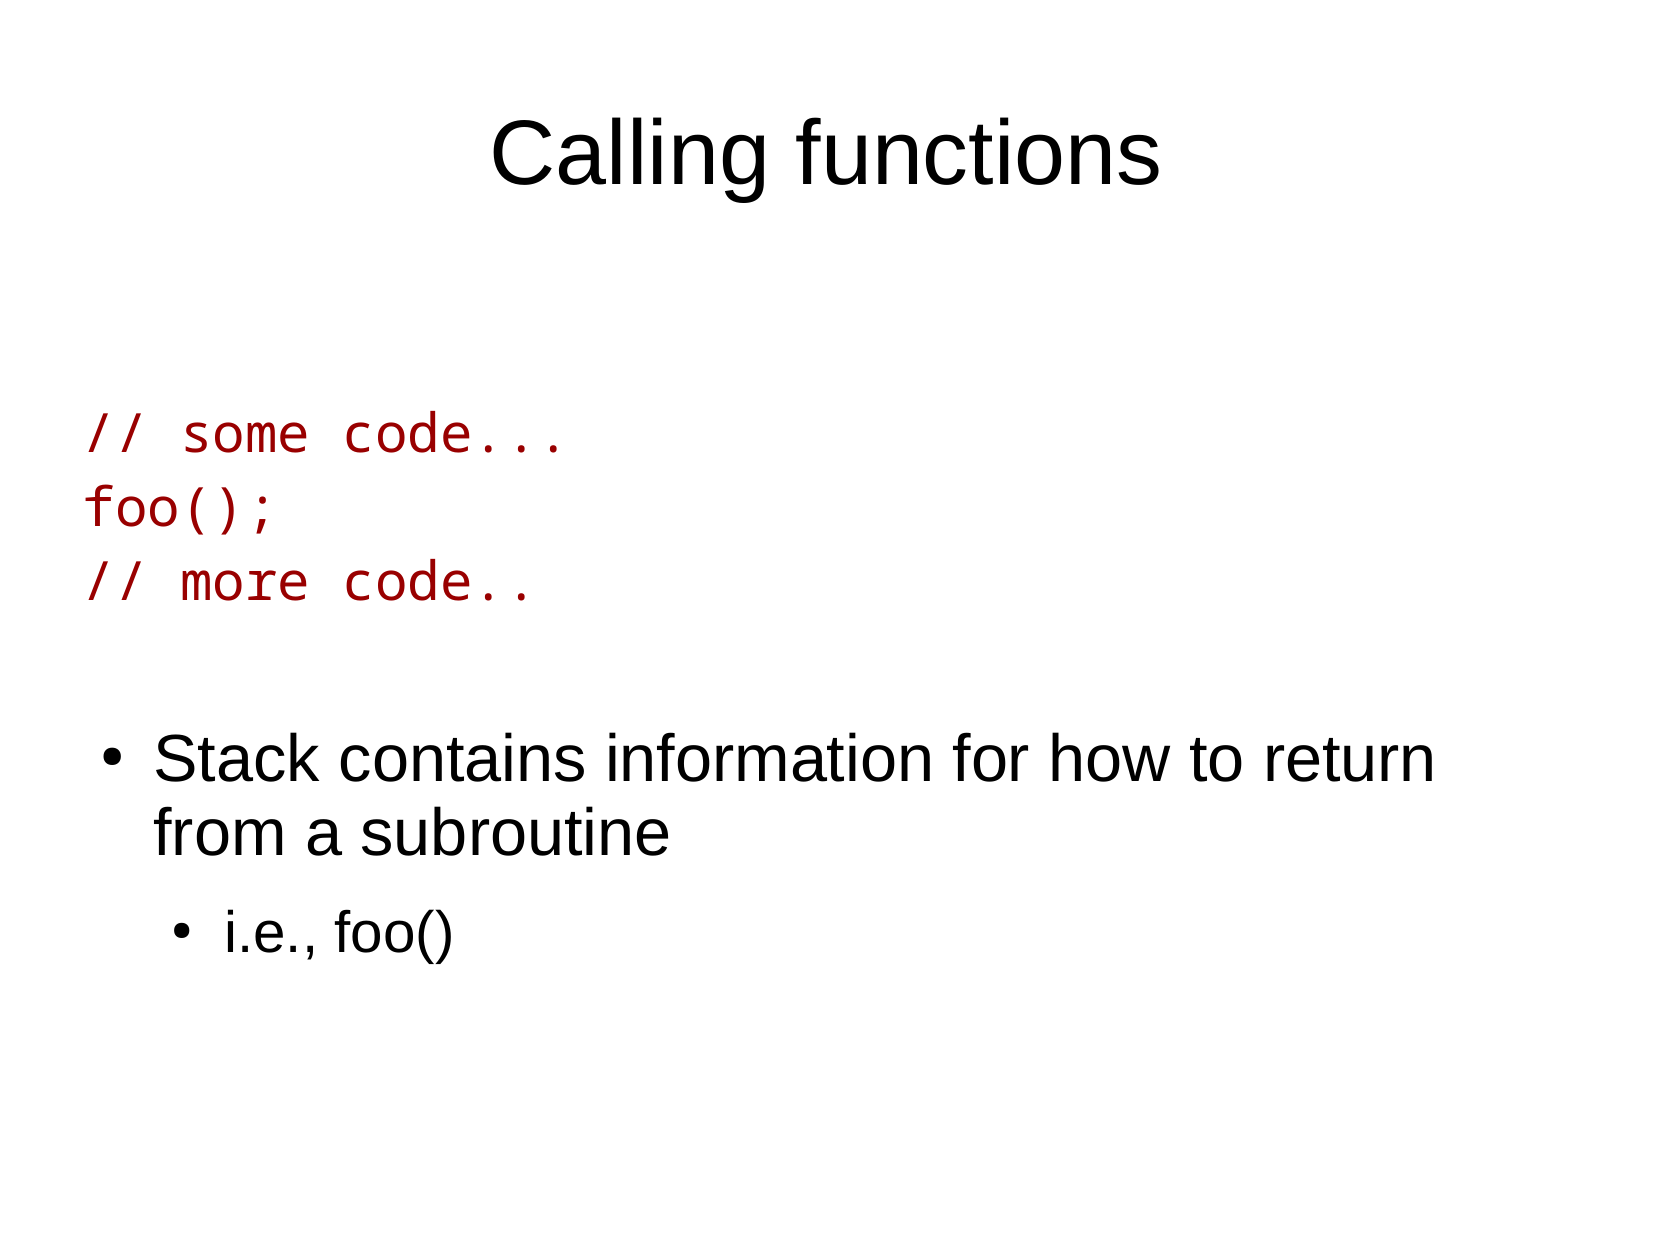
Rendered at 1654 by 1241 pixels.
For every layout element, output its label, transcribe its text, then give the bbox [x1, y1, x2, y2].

list // some code... foo(); // more code.. Stack contains information for how to return from a subroutine i.e., foo() [82, 290, 1571, 1010]
title Calling functions [82, 49, 1571, 257]
